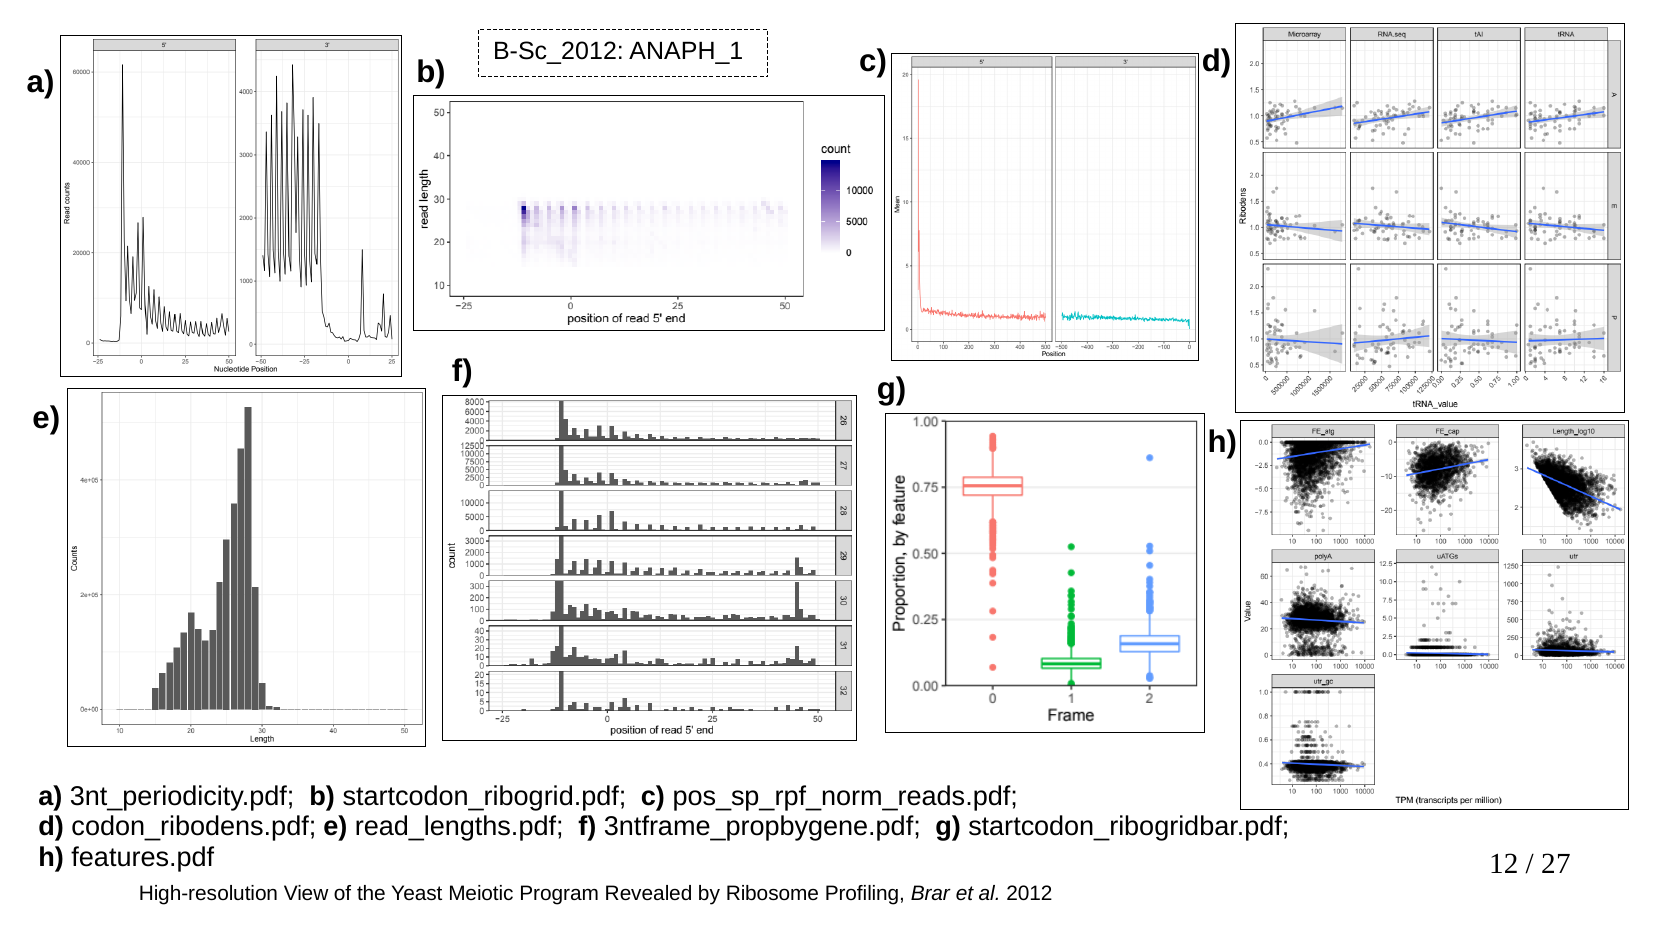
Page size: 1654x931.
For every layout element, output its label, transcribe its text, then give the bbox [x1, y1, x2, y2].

text_box b) [401, 47, 467, 97]
picture [67, 388, 426, 747]
text_box g) [862, 363, 934, 414]
text_box d) [1187, 35, 1258, 86]
text_box h) [1192, 417, 1264, 467]
text_box a) 3nt_periodicity.pdf; b) startcodon_ribogrid.pdf; c) pos_sp_rpf_norm_reads.pdf; d) codon_ribodens.pdf; e) read_lengths.pdf; f) 3ntframe_propbygene.pdf; g) startcodon_ribogridbar.pdf; h) features.pdf [23, 773, 1406, 880]
picture [442, 395, 857, 741]
text_box f) [437, 346, 508, 396]
picture [1240, 420, 1629, 810]
text_box a) [11, 56, 83, 107]
picture [413, 95, 885, 331]
picture [1235, 23, 1625, 413]
picture [60, 35, 402, 377]
text_box High-resolution View of the Yeast Meiotic Program Revealed by Ribosome Profiling, Brar et al. 2012 [124, 874, 1589, 913]
text_box e) [17, 393, 89, 443]
text_box c) [844, 35, 916, 86]
picture [885, 413, 1205, 733]
text_box B-Sc_2012: ANAPH_1 [478, 29, 768, 77]
picture [891, 53, 1199, 361]
